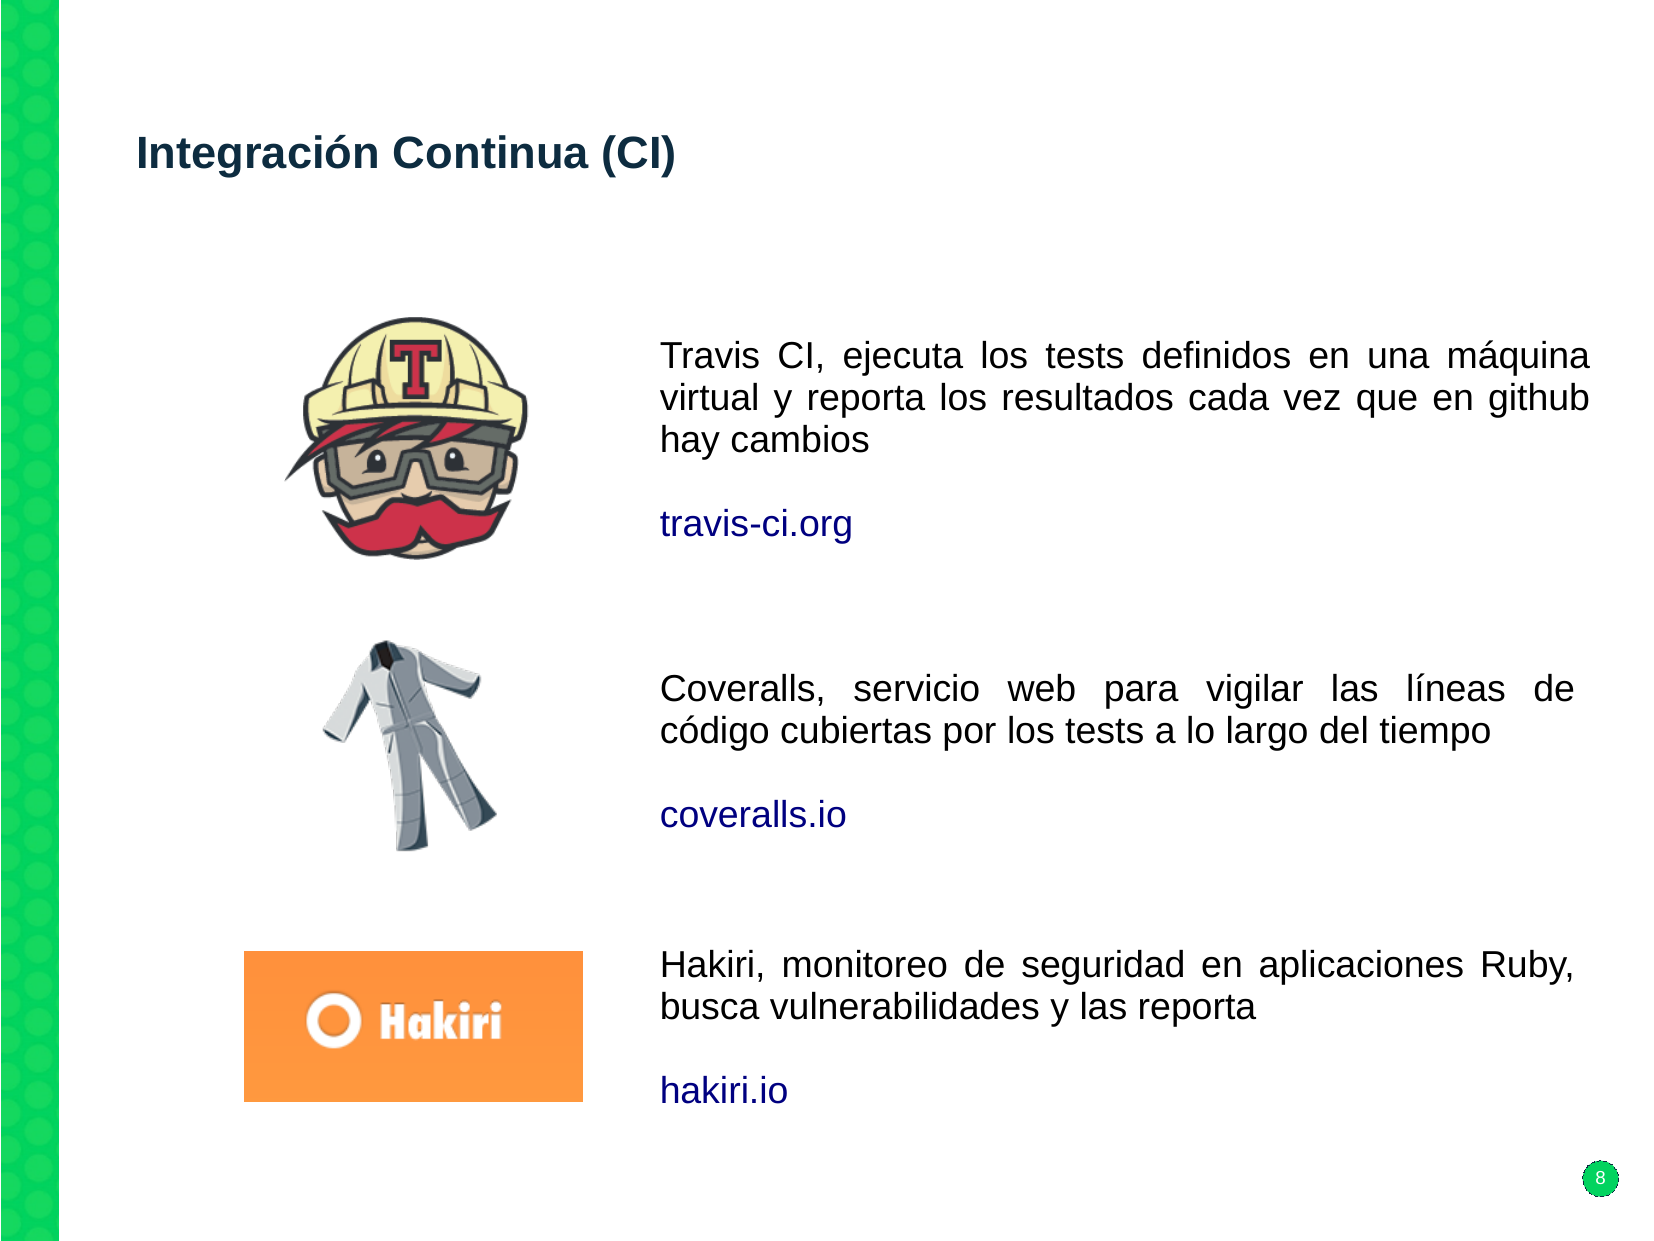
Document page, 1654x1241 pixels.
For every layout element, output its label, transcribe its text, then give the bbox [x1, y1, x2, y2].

title Integración Continua (CI) [121, 49, 1531, 257]
picture [314, 630, 502, 870]
text_box Coveralls, servicio web para vigilar las líneas de código cubiertas por los tests a lo largo del tiempo coveralls.io [645, 660, 1591, 843]
picture [284, 317, 532, 560]
text_box Hakiri, monitoreo de seguridad en aplicaciones Ruby, busca vulnerabilidades y las reporta hakiri.io [645, 935, 1591, 1119]
picture [1, 0, 59, 1241]
text_box Travis CI, ejecuta los tests definidos en una máquina virtual y reporta los resultados cada vez que en github hay cambios travis-ci.org [645, 327, 1606, 553]
picture [244, 951, 583, 1102]
